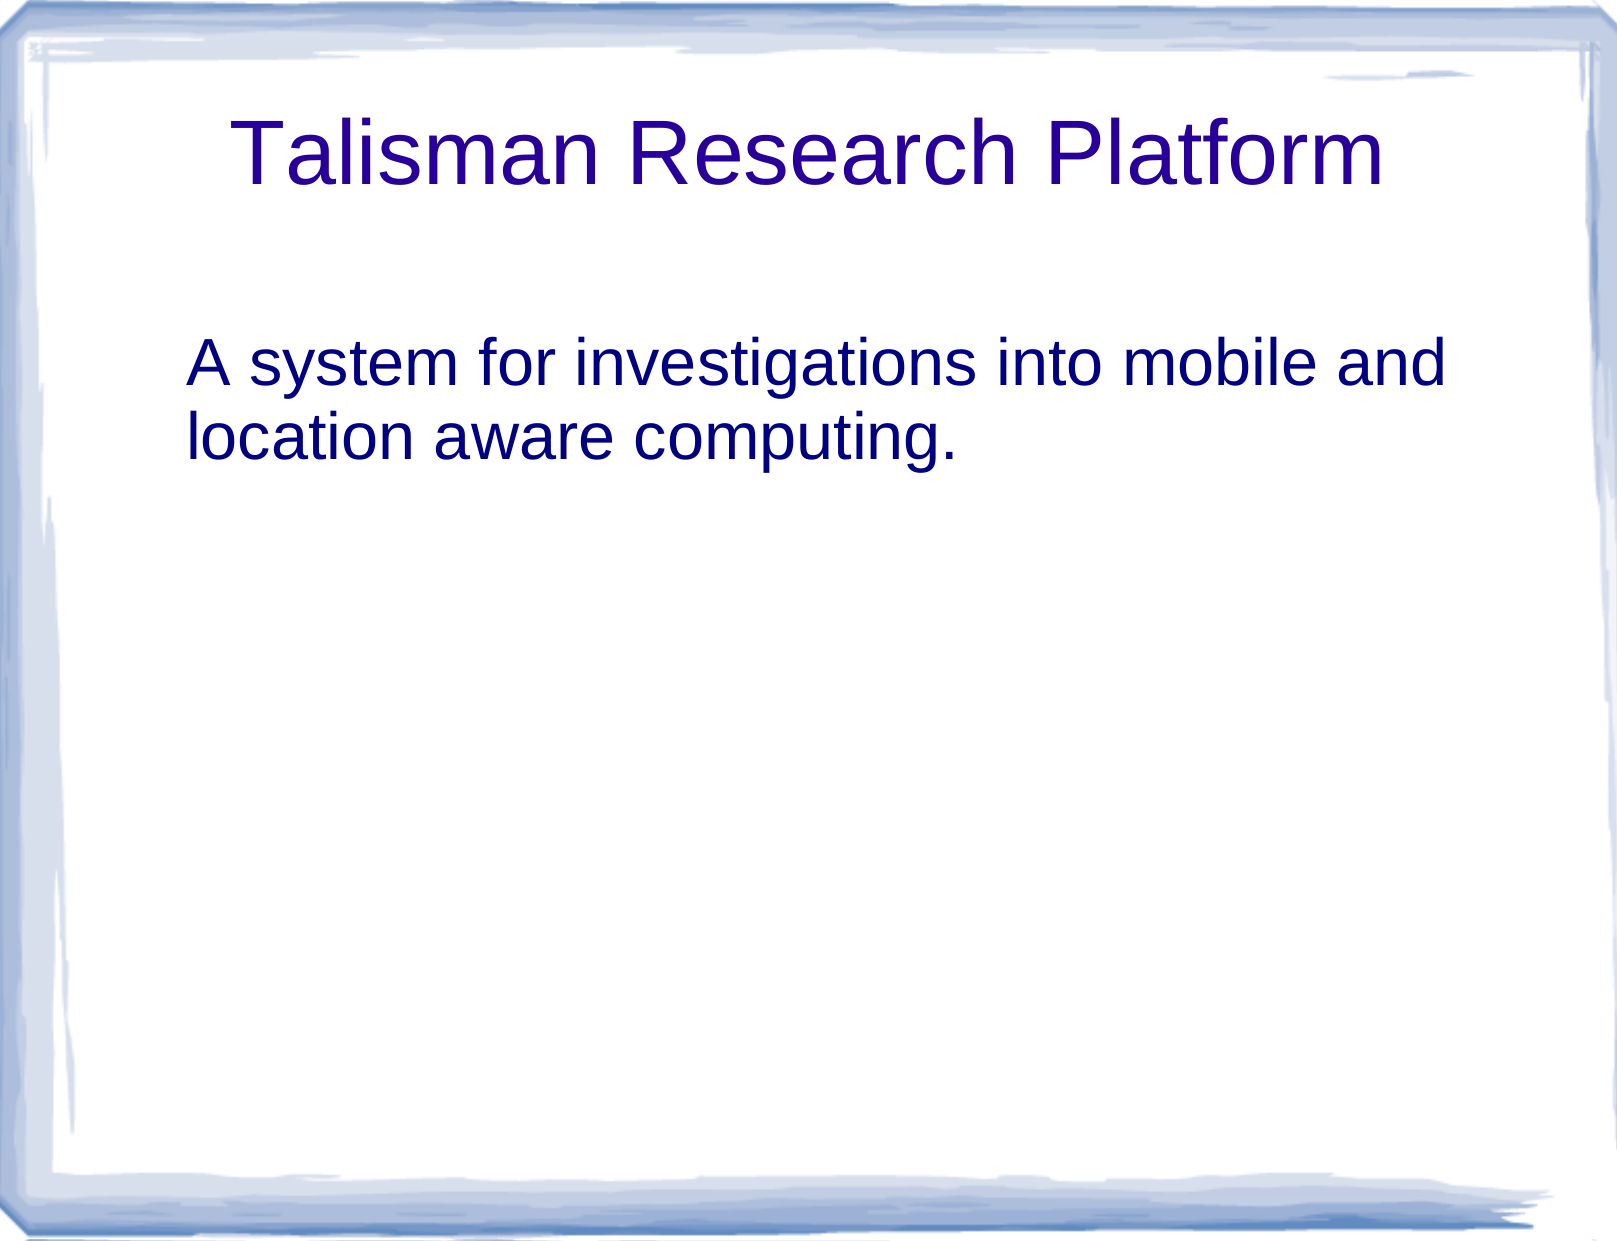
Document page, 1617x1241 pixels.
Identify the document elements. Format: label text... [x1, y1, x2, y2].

picture [0, 0, 1617, 1241]
title Talisman Research Platform [80, 49, 1537, 257]
list A system for investigations into mobile and location aware computing. [115, 324, 1537, 1005]
